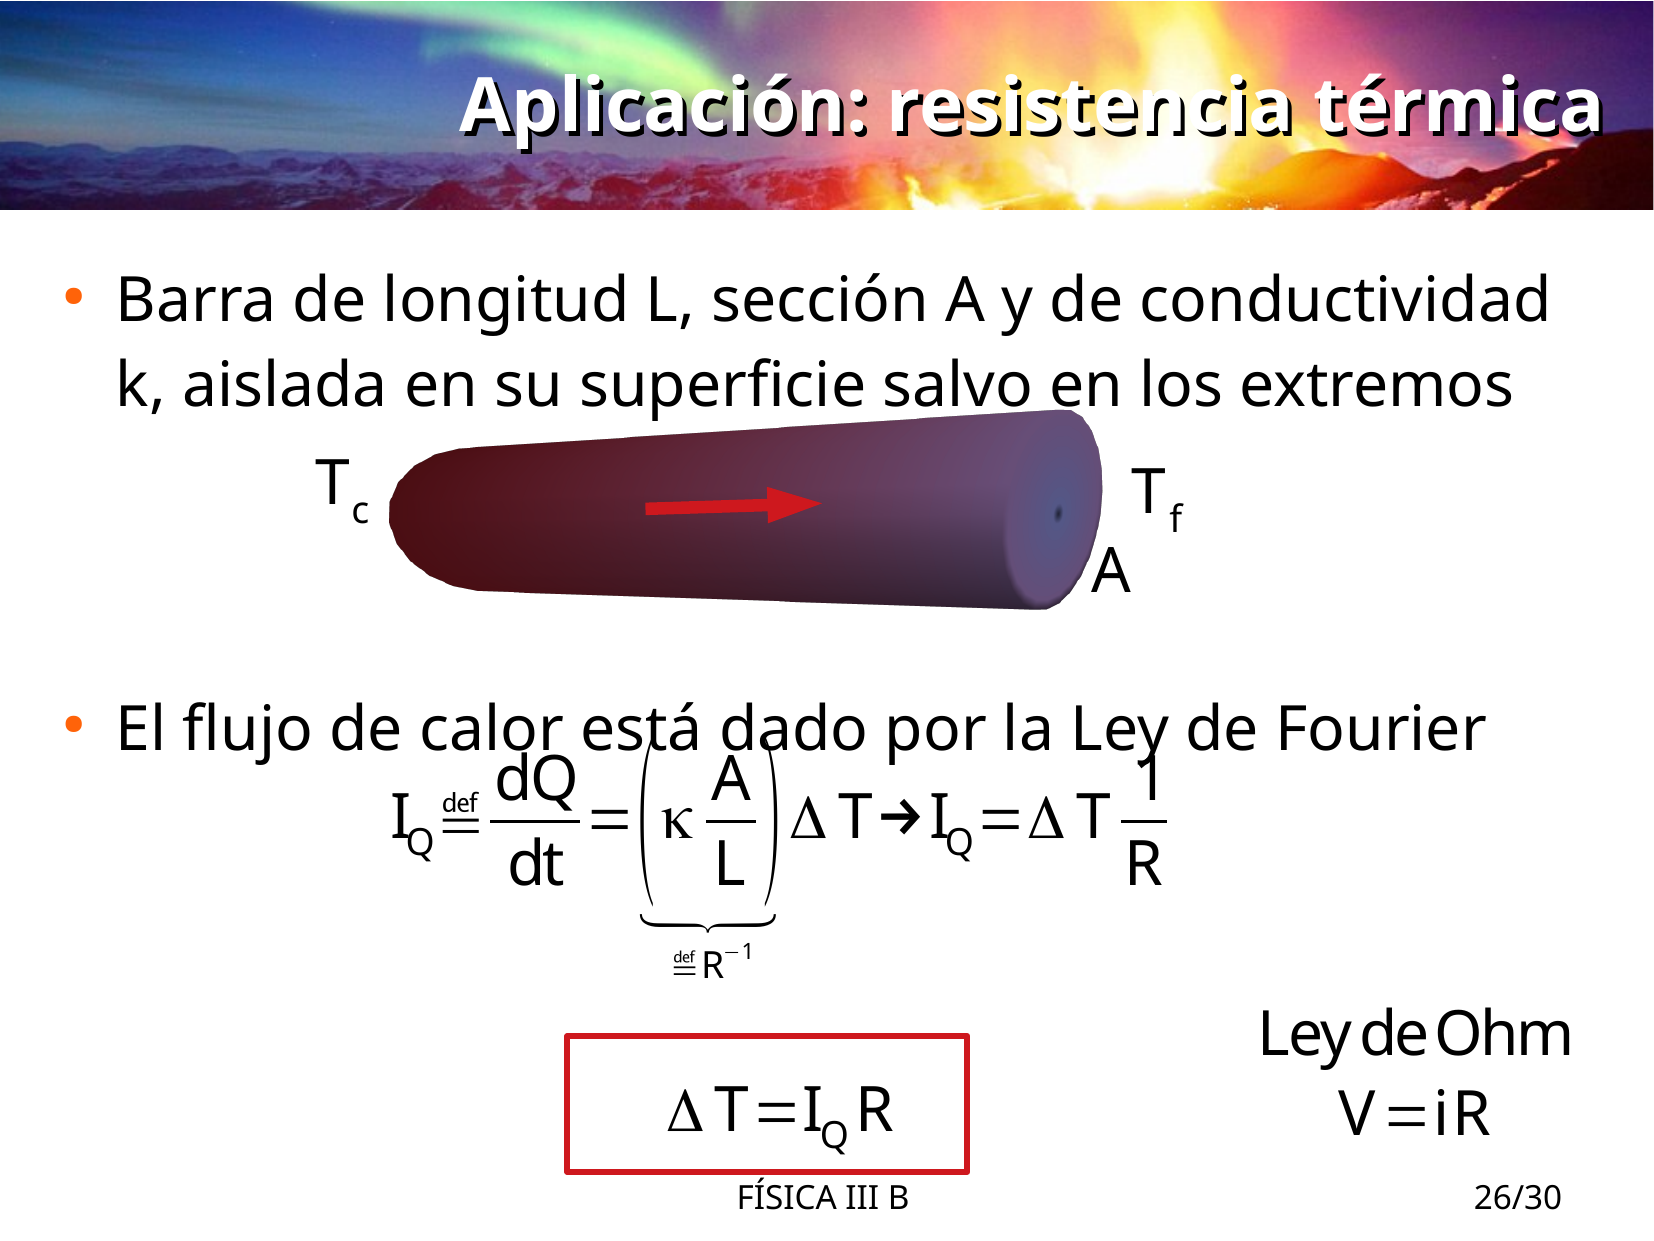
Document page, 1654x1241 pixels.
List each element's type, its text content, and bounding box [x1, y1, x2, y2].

title Aplicación: resistencia térmica [45, 15, 1606, 191]
chart [1081, 454, 1189, 609]
chart [570, 1039, 964, 1158]
chart [383, 731, 1177, 1158]
chart [307, 444, 376, 533]
chart [1250, 995, 1577, 1151]
picture [0, 1, 1654, 210]
list Barra de longitud L, sección A y de conductividad k, aislada en su superficie salvo en los extremos El flujo de calor está dado por la Ley de Fourier [45, 255, 1606, 1156]
